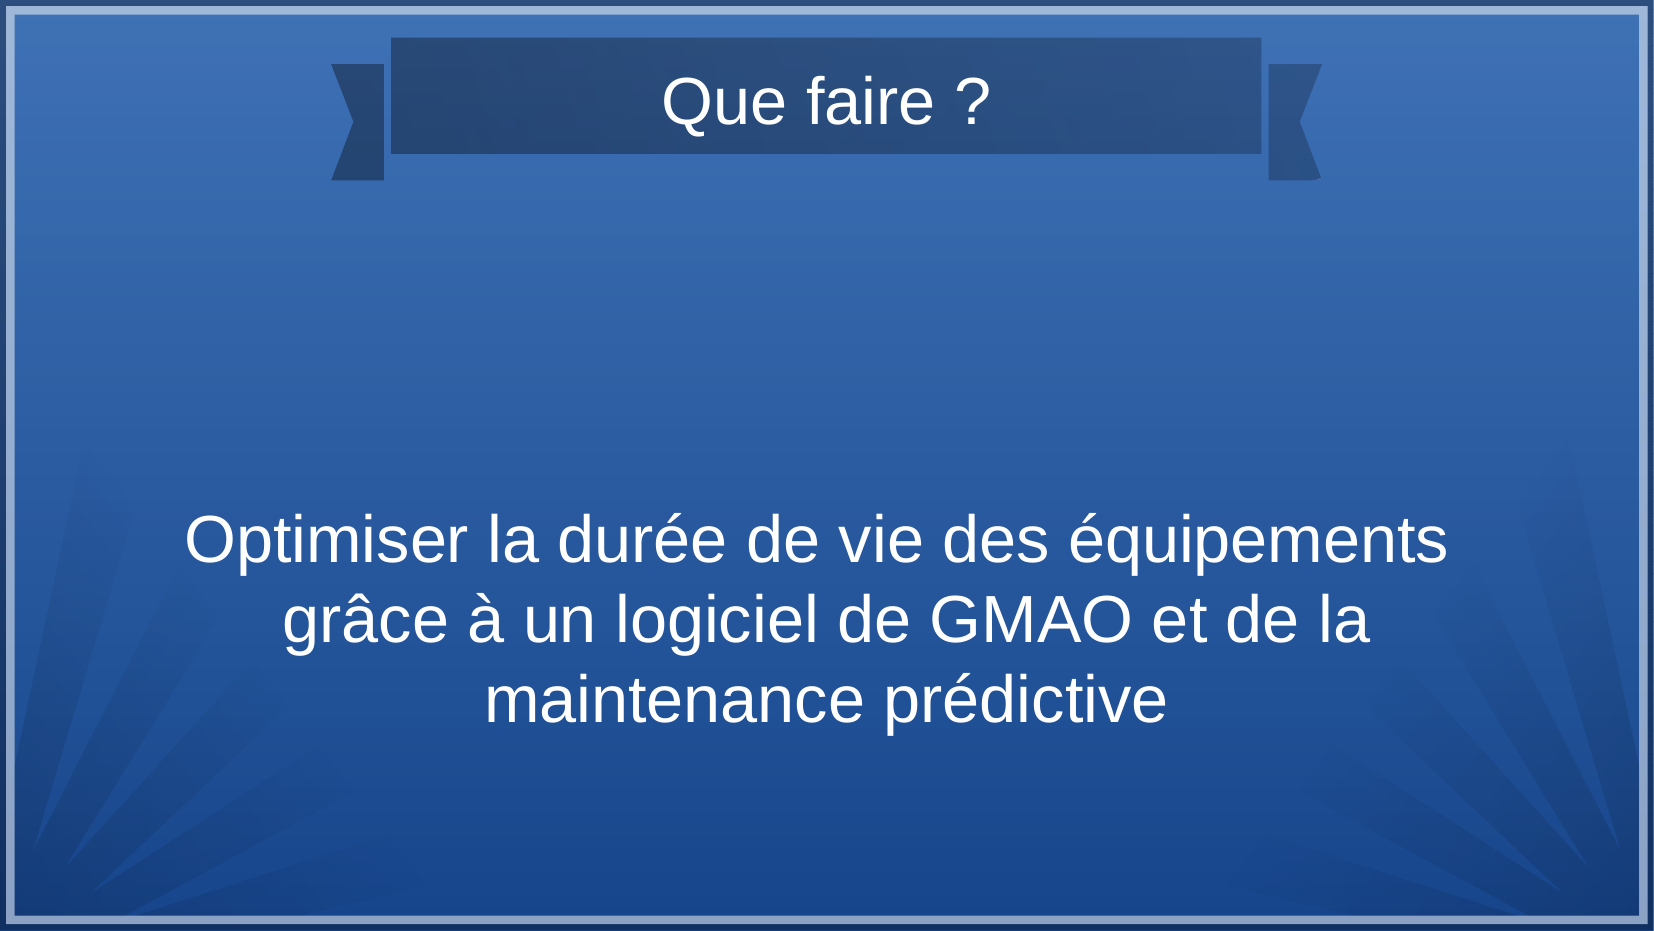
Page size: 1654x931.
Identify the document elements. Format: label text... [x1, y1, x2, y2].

text_box Que faire ? [82, 45, 1571, 150]
text_box Optimiser la durée de vie des équipements grâce à un logiciel de GMAO et de la maintenance prédictive [82, 495, 1571, 736]
